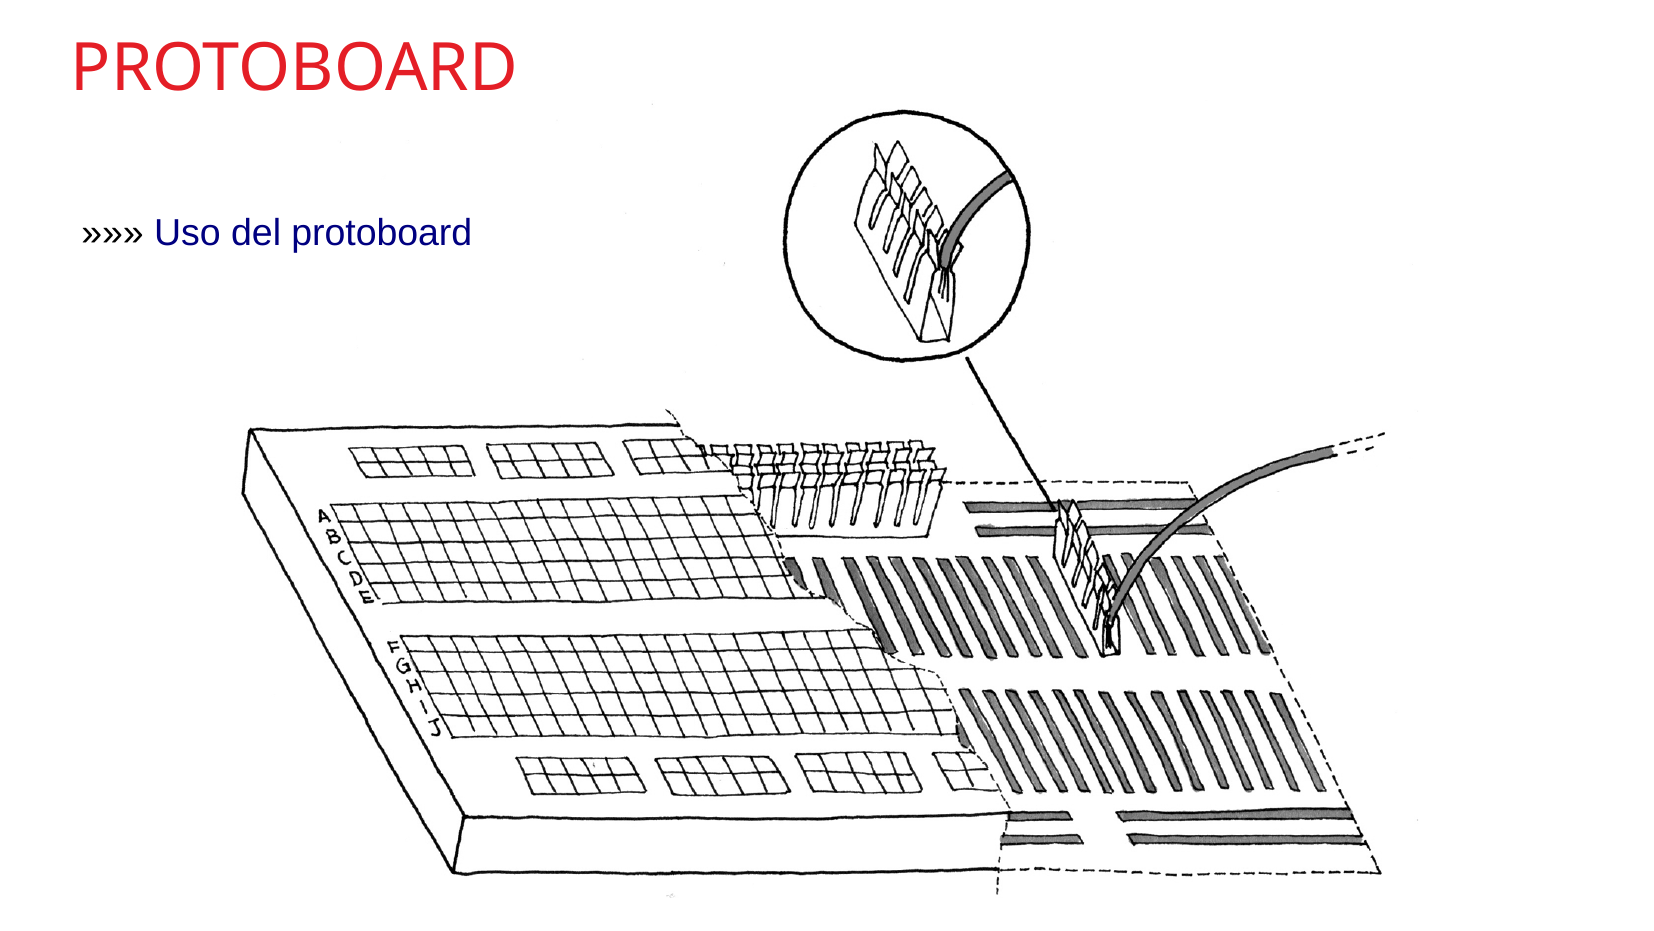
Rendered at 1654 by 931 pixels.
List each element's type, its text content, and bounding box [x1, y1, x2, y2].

picture [235, 100, 1419, 898]
title PROTOBOARD [70, 11, 1347, 118]
text_box »»» Uso del protoboard [66, 204, 488, 261]
